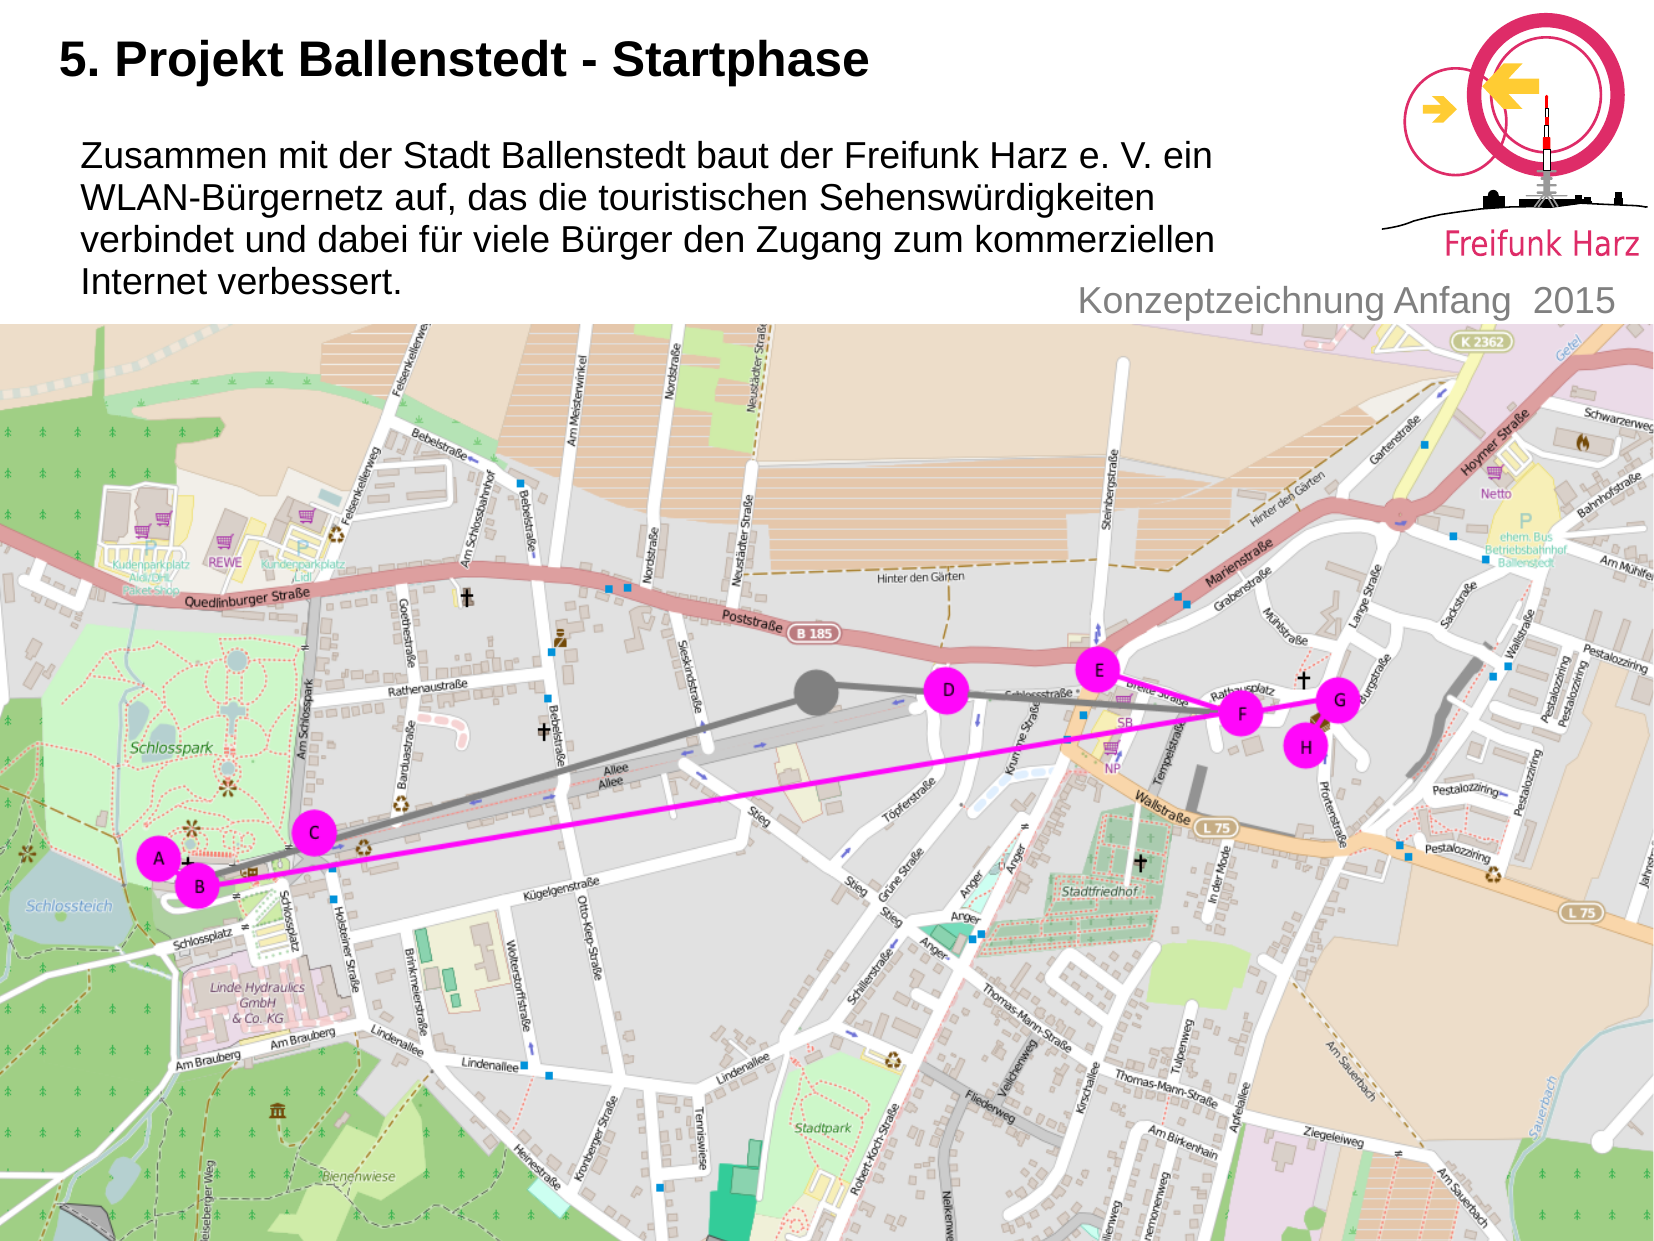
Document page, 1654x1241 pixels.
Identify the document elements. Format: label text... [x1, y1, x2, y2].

subtitle 5. Projekt Ballenstedt - Startphase [59, 0, 1034, 119]
picture [1381, 0, 1648, 266]
text_box Konzeptzeichnung Anfang 2015 [1062, 271, 1654, 371]
text_box Zusammen mit der Stadt Ballenstedt baut der Freifunk Harz e. V. ein WLAN-Bürgernetz auf, das die touristischen Sehenswürdigkeiten verbindet und dabei für viele Bürger den Zugang zum kommerziellen Internet verbessert. [65, 126, 1241, 324]
picture [0, 324, 1654, 1241]
